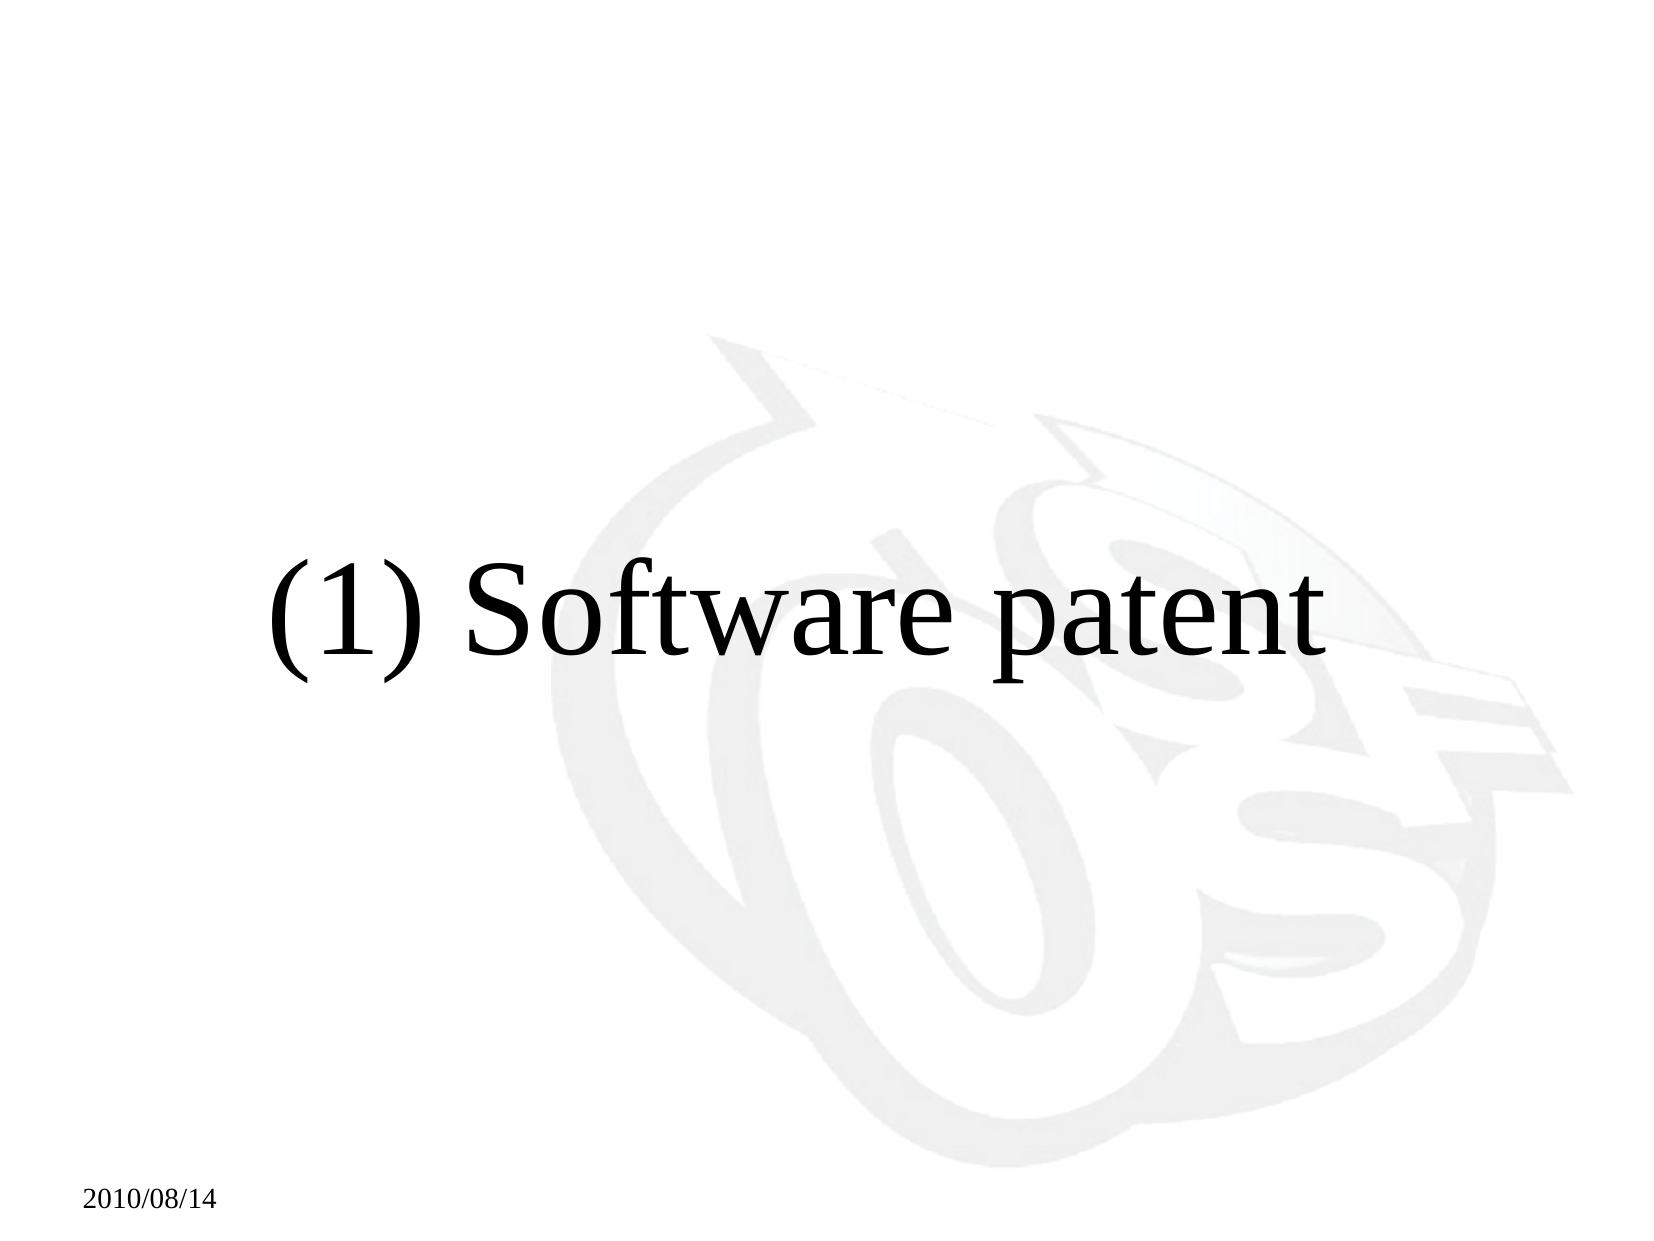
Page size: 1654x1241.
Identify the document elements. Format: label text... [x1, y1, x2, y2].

picture [551, 331, 1577, 1170]
title (1) Software patent [177, 431, 1418, 709]
